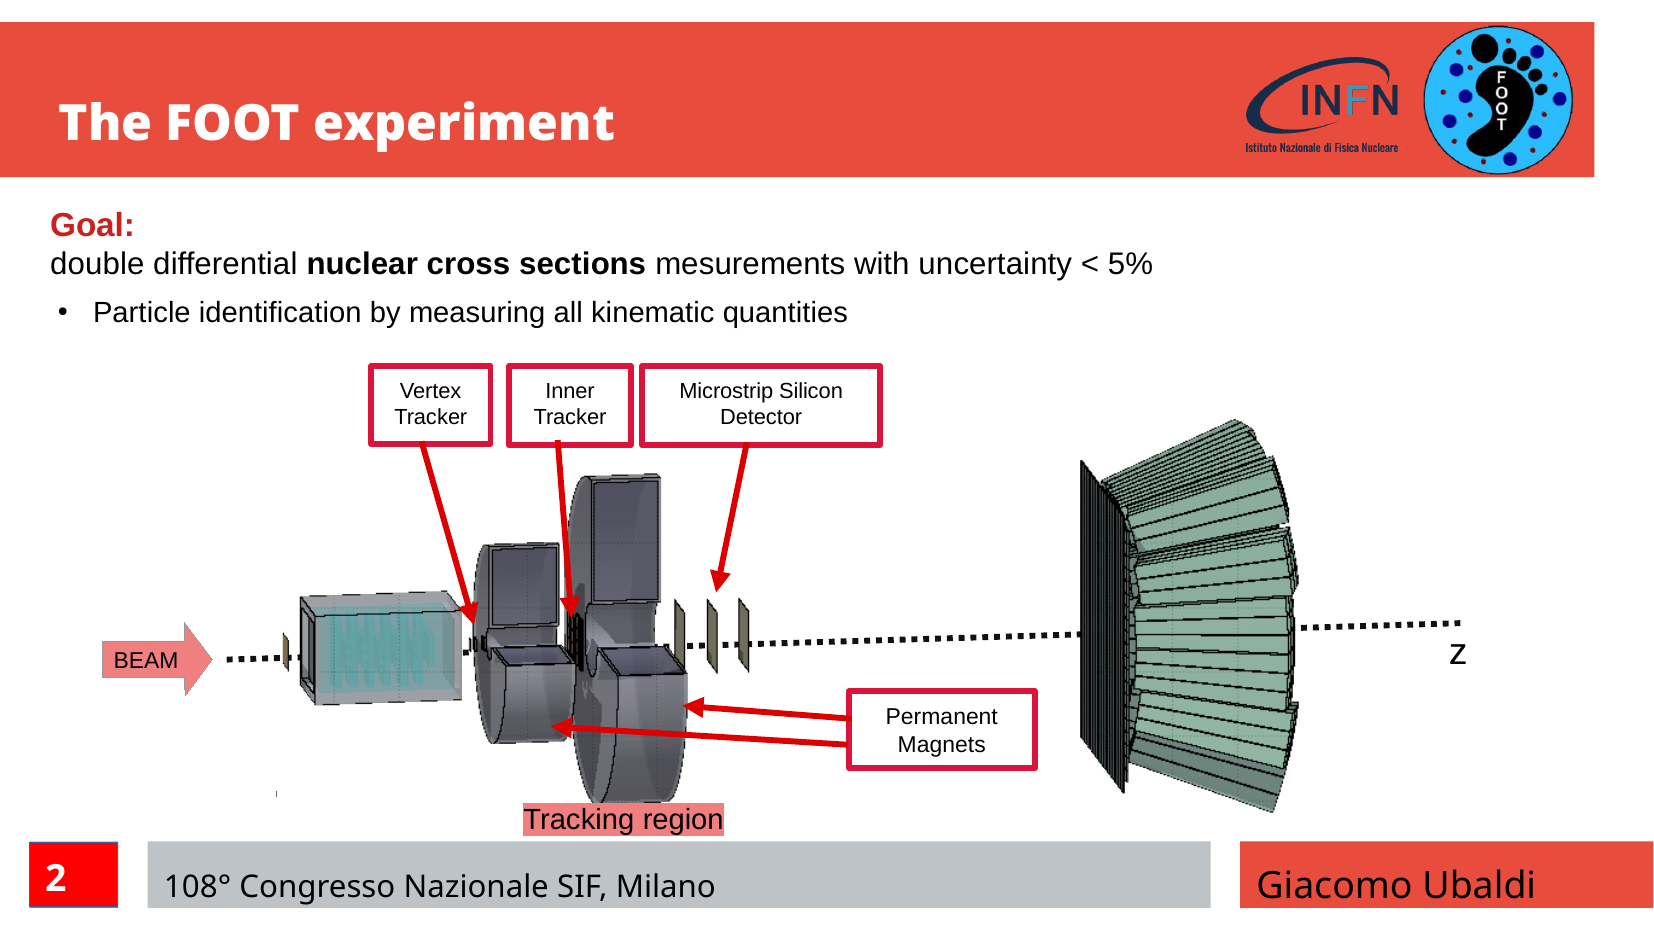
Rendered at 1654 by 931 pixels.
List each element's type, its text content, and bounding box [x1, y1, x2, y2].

text_box Permanent Magnets [848, 691, 1036, 769]
text_box Tracking region [508, 793, 795, 850]
text_box Inner Tracker [508, 366, 631, 446]
text_box 108° Congresso Nazionale SIF, Milano [149, 856, 772, 908]
title The FOOT experiment [1589, 44, 1595, 156]
text_box Vertex Tracker [371, 366, 491, 445]
text_box [184, 688, 191, 696]
text_box Goal: double differential nuclear cross sections mesurements with uncertainty < 5% [35, 196, 1654, 673]
picture [1409, 22, 1589, 182]
text_box Particle identification by measuring all kinematic quantities [42, 288, 1654, 337]
text_box Giacomo Ubaldi [1241, 850, 1568, 910]
text_box BEAM [98, 638, 217, 688]
text_box [184, 622, 197, 638]
picture [1246, 57, 1398, 152]
text_box [29, 842, 118, 907]
text_box z [1434, 619, 1528, 670]
picture [276, 413, 1323, 824]
text_box 2 [30, 844, 86, 903]
text_box Microstrip Silicon Detector [642, 366, 881, 446]
title The FOOT experiment [59, 44, 1409, 156]
